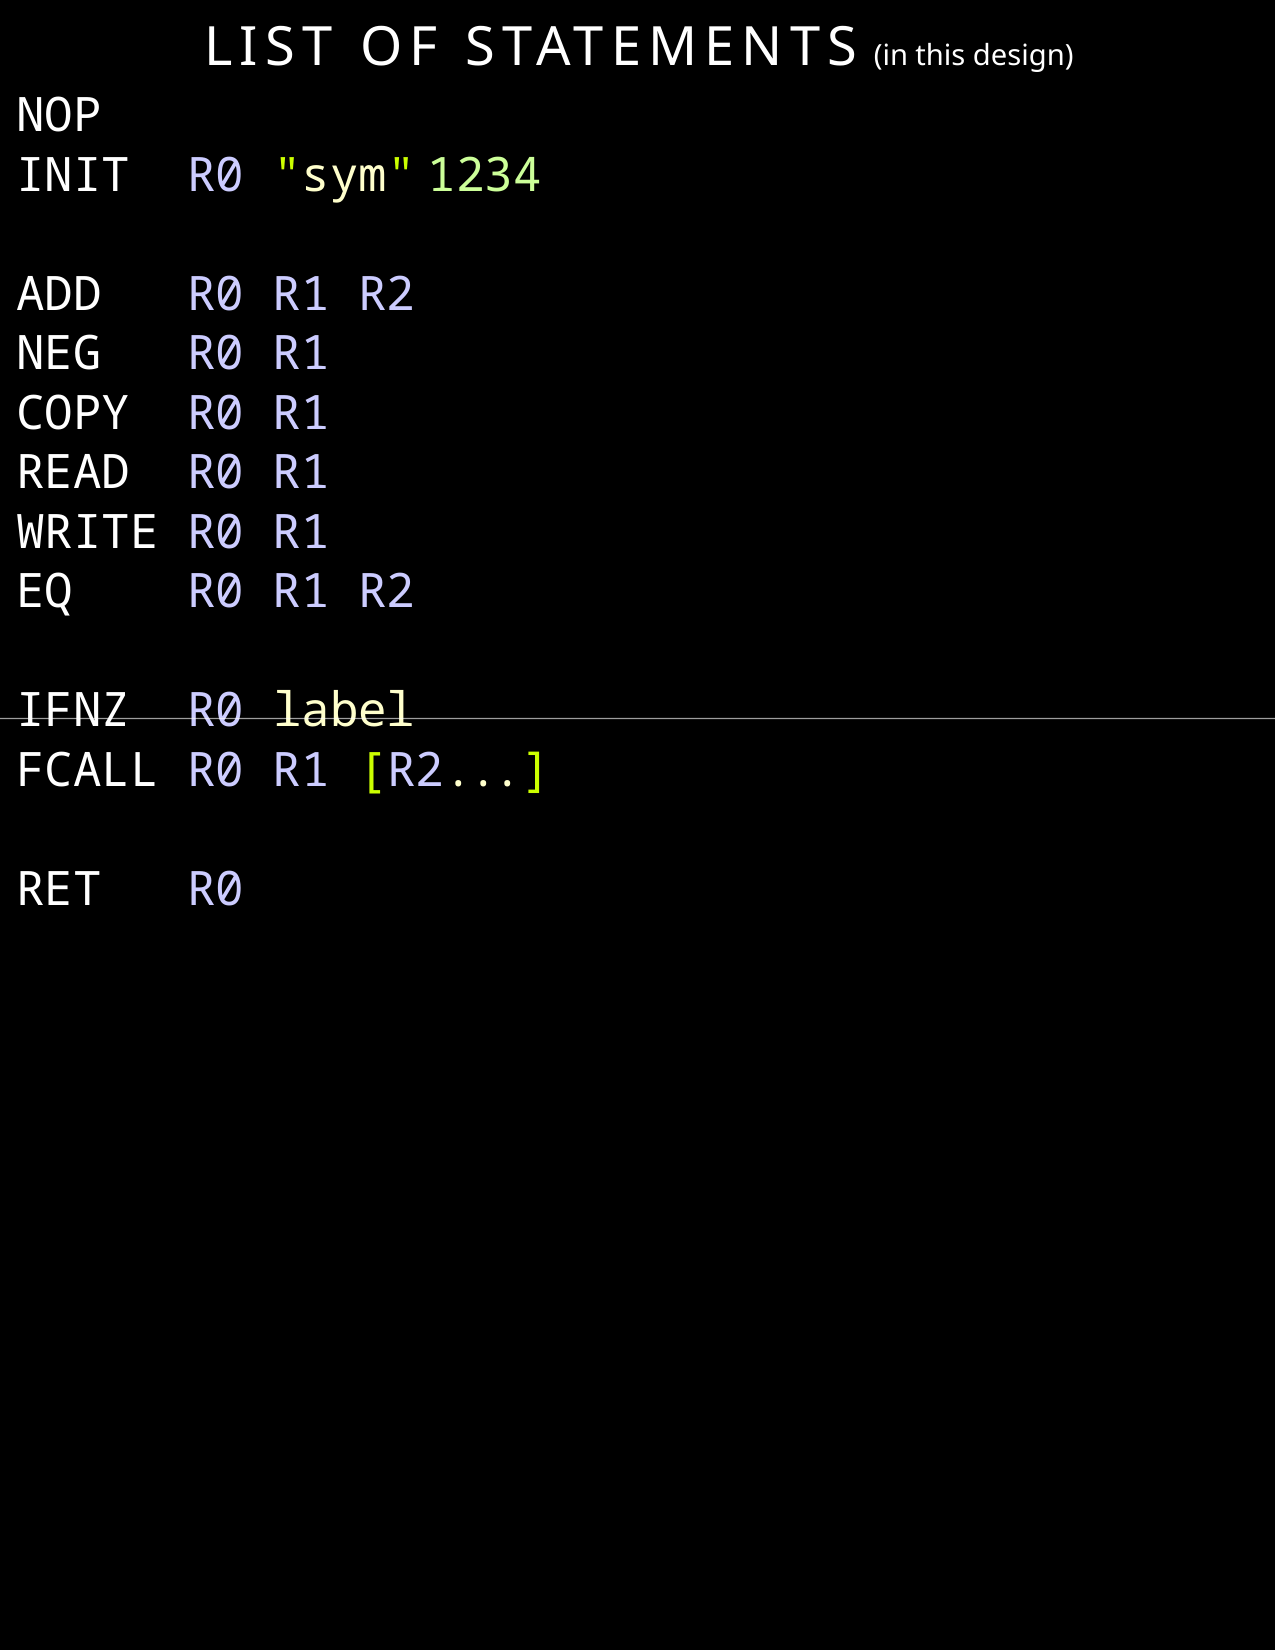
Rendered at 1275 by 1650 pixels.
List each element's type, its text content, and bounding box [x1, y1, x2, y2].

subtitle NOP INIT R0 "sym" 1234 ADD R0 R1 R2 NEG R0 R1 COPY R0 R1 READ R0 R1 WRITE R0 R1 EQ R0 R1 R2 IFNZ R0 label FCALL R0 R1 [R2...] RET R0 [0, 83, 1274, 717]
text_box LIST OF STATEMENTS (in this design) [1, 0, 1275, 78]
